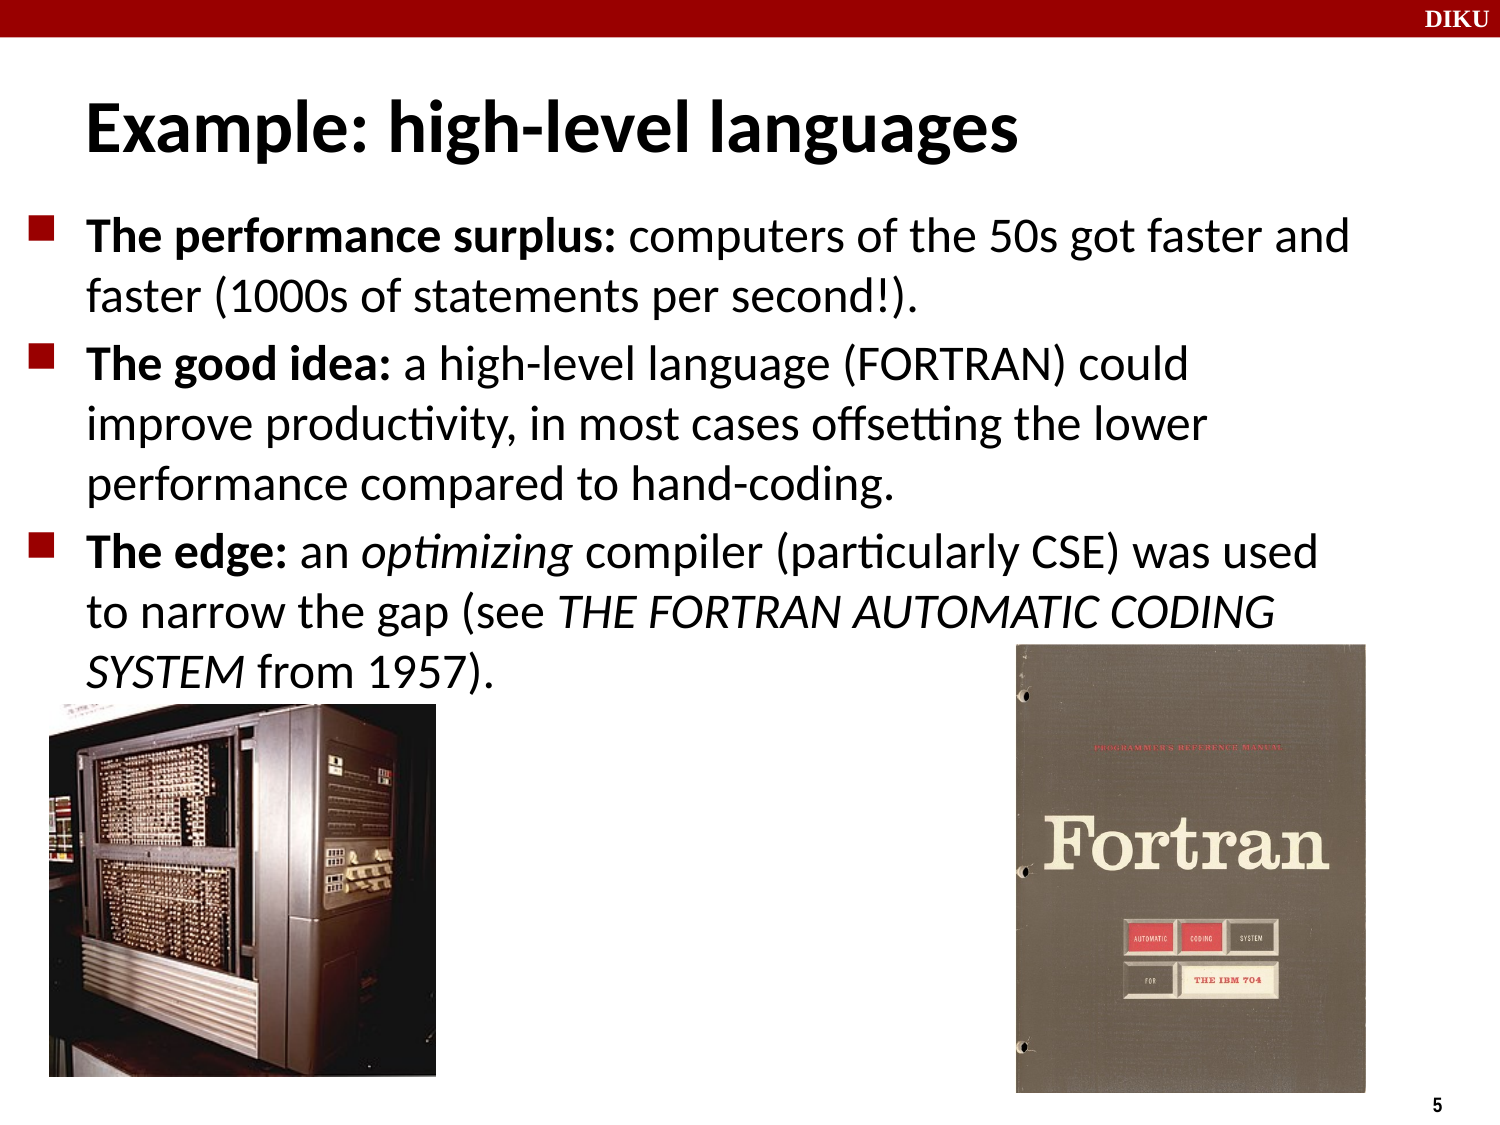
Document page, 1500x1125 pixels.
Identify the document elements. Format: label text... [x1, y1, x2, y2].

picture [1015, 644, 1366, 1093]
text_box The performance surplus: computers of the 50s got faster and faster (1000s of statements per second!). The good idea: a high-level language (FORTRAN) could improve productivity, in most cases offsetting the lower performance compared to hand-coding. The edge: an optimizing compiler (particularly CSE) was used to narrow the gap (see THE FORTRAN AUTOMATIC CODING SYSTEM from 1957). [14, 194, 1376, 481]
text_box Example: high-level languages [70, 75, 1485, 169]
picture [49, 704, 436, 1077]
